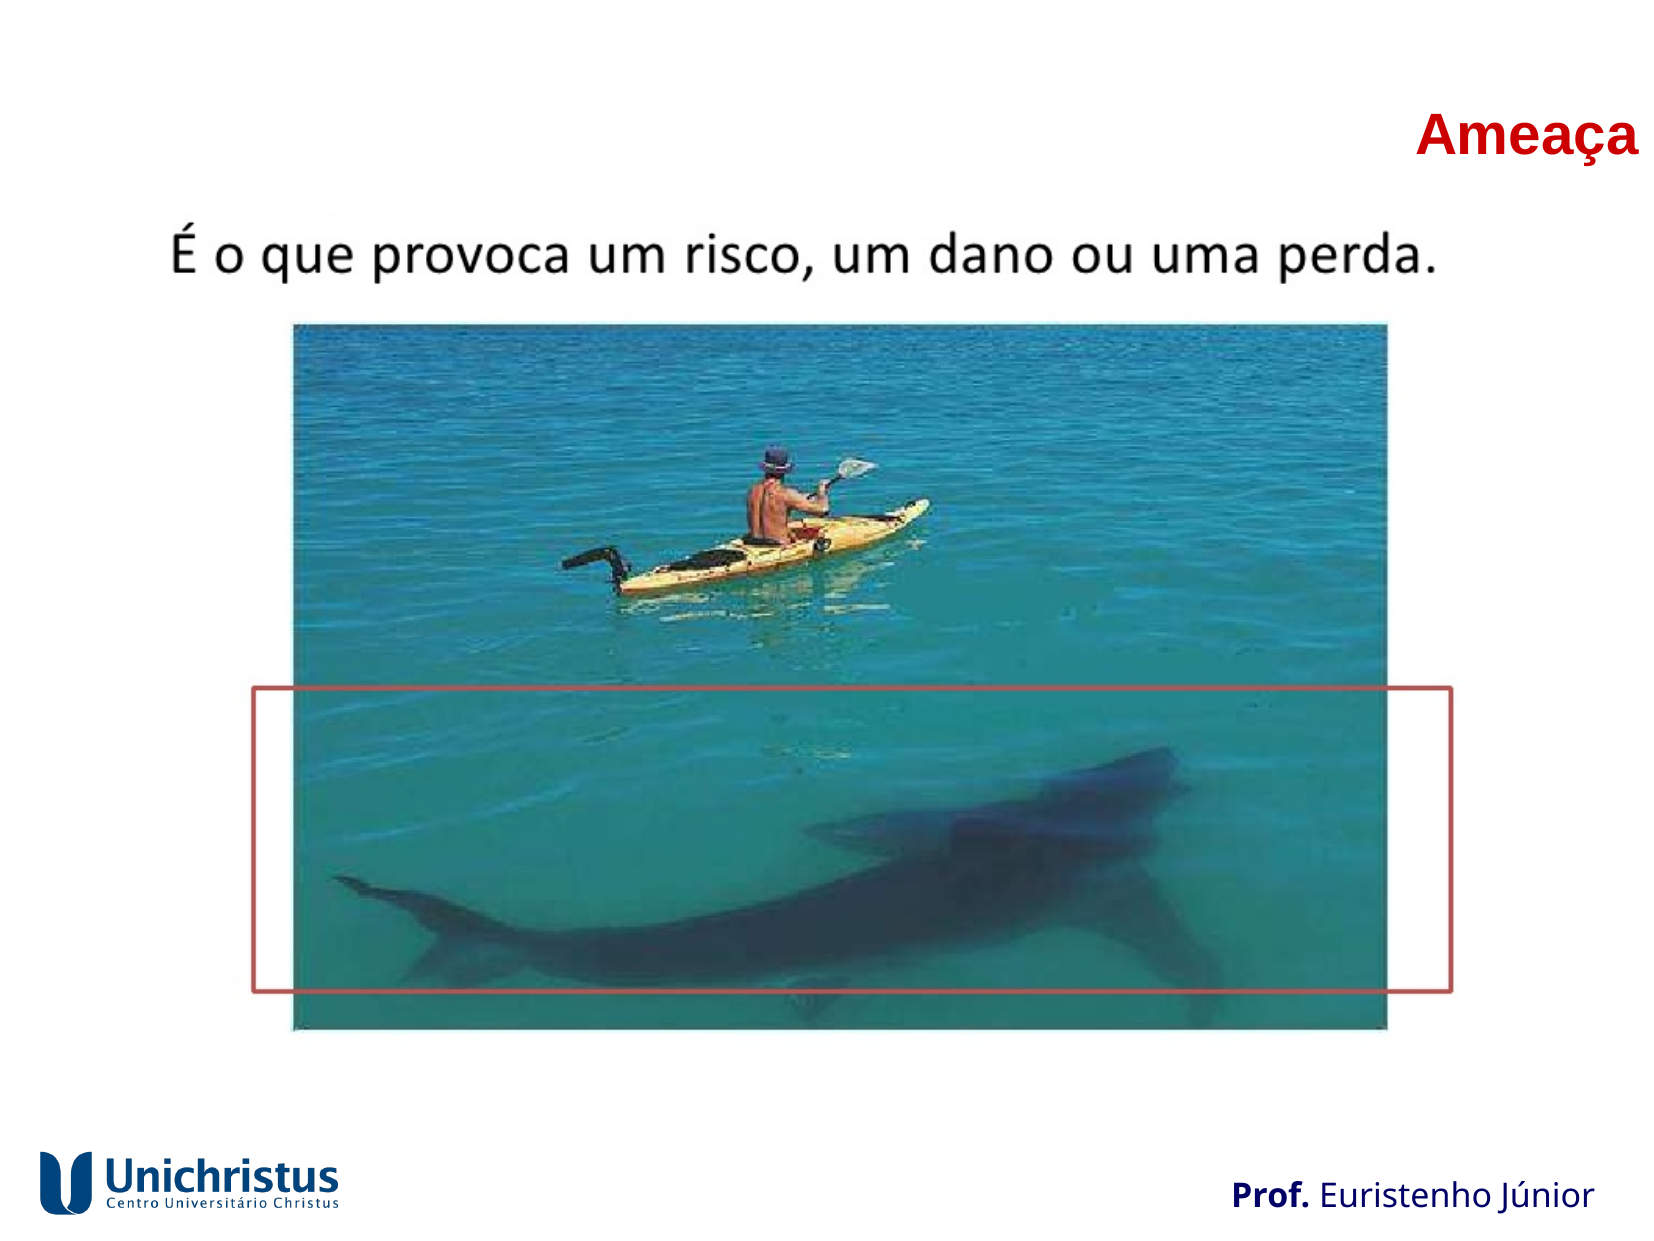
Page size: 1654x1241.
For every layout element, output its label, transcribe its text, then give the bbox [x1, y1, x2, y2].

picture [153, 212, 1477, 1052]
picture [35, 1148, 343, 1217]
text_box Ameaça [1400, 94, 1654, 175]
text_box Prof. Euristenho Júnior [1216, 1163, 1654, 1224]
